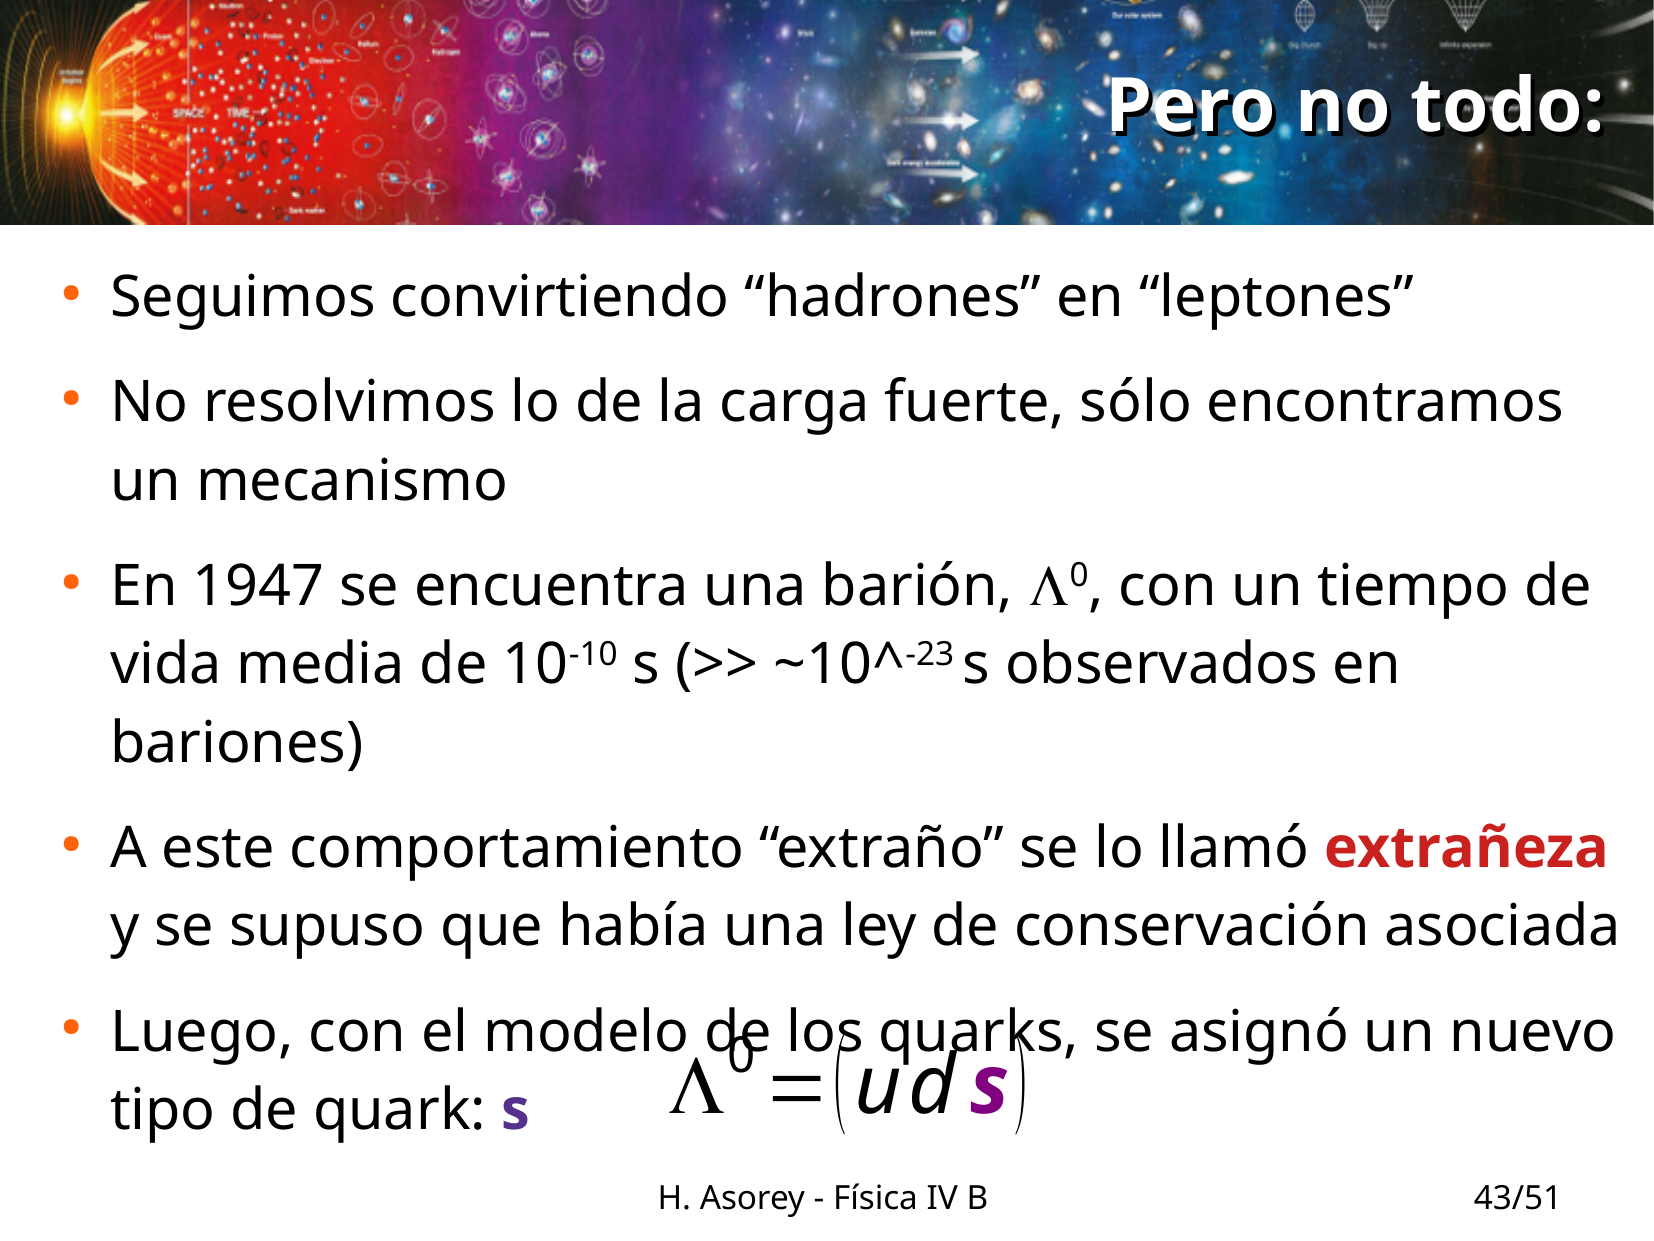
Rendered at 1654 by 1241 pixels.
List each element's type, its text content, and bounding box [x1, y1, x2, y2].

title Pero no todo: [45, 15, 1606, 191]
list Seguimos convirtiendo “hadrones” en “leptones” No resolvimos lo de la carga fuerte, sólo encontramos un mecanismo En 1947 se encuentra una barión, L0, con un tiempo de vida media de 10-10 s (>> ~10^-23 s observados en bariones) A este comportamiento “extraño” se lo llamó extrañeza y se supuso que había una ley de conservación asociada Luego, con el modelo de los quarks, se asignó un nuevo tipo de quark: s [45, 255, 1636, 1156]
chart [659, 1024, 1036, 1141]
picture [0, 0, 1654, 225]
